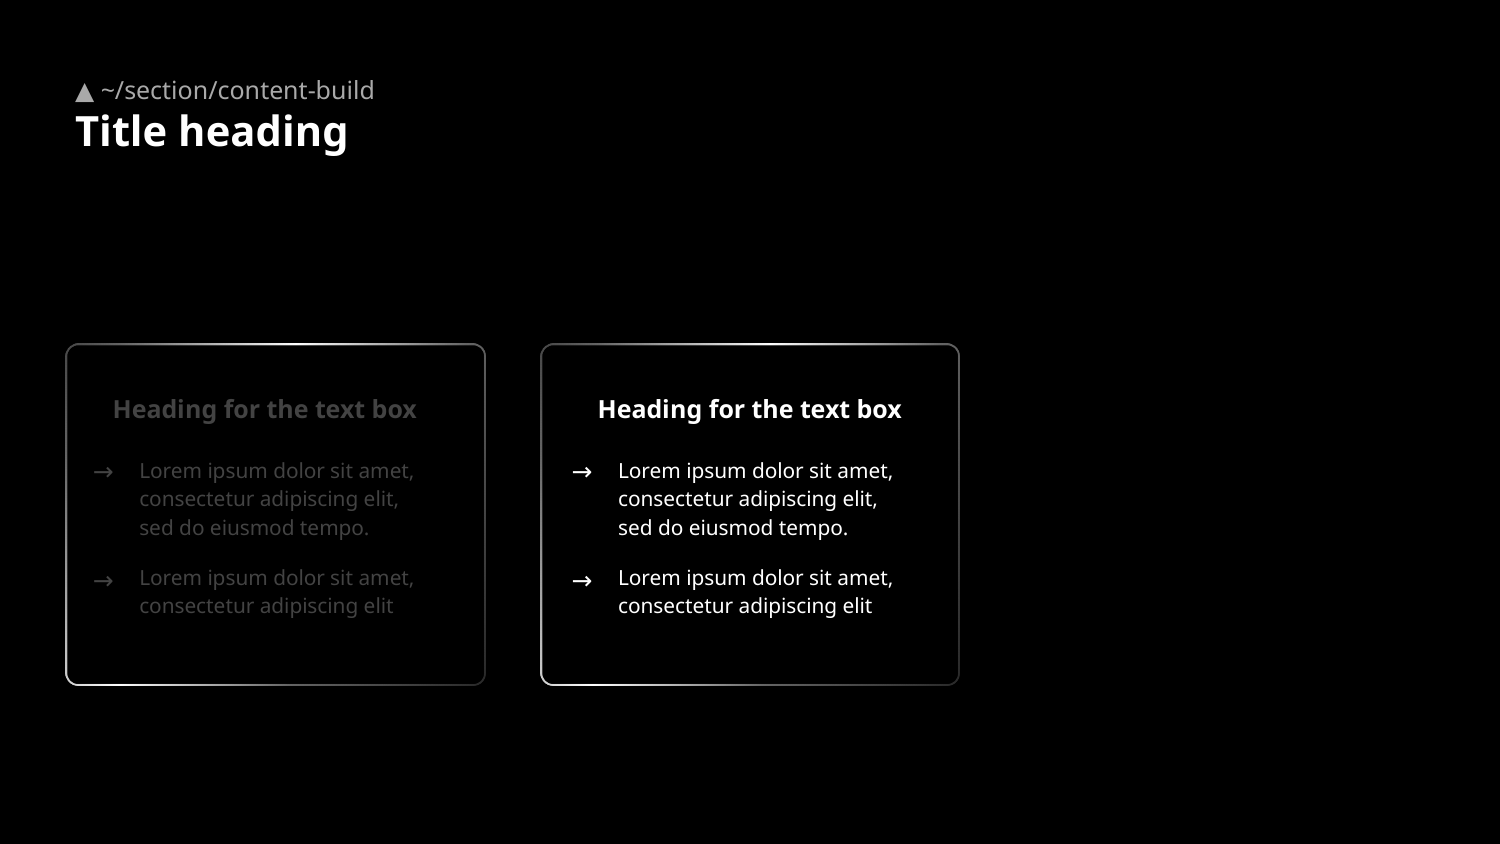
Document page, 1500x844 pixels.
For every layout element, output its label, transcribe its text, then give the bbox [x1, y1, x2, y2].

text_box ▲ ~/section/content-build [75, 75, 568, 106]
text_box Heading for the text box [577, 393, 923, 424]
text_box → [93, 450, 127, 486]
text_box → [571, 450, 606, 486]
text_box → [571, 560, 606, 595]
text_box Lorem ipsum dolor sit amet, consectetur adipiscing elit, sed do eiusmod tempo. Lorem ipsum dolor sit amet, consectetur adipiscing elit [618, 453, 904, 617]
text_box → [93, 560, 127, 595]
text_box Heading for the text box [92, 393, 438, 424]
picture [65, 343, 486, 686]
picture [540, 343, 960, 686]
text_box Lorem ipsum dolor sit amet, consectetur adipiscing elit, sed do eiusmod tempo. Lorem ipsum dolor sit amet, consectetur adipiscing elit [139, 453, 425, 617]
text_box Title heading [74, 105, 637, 156]
